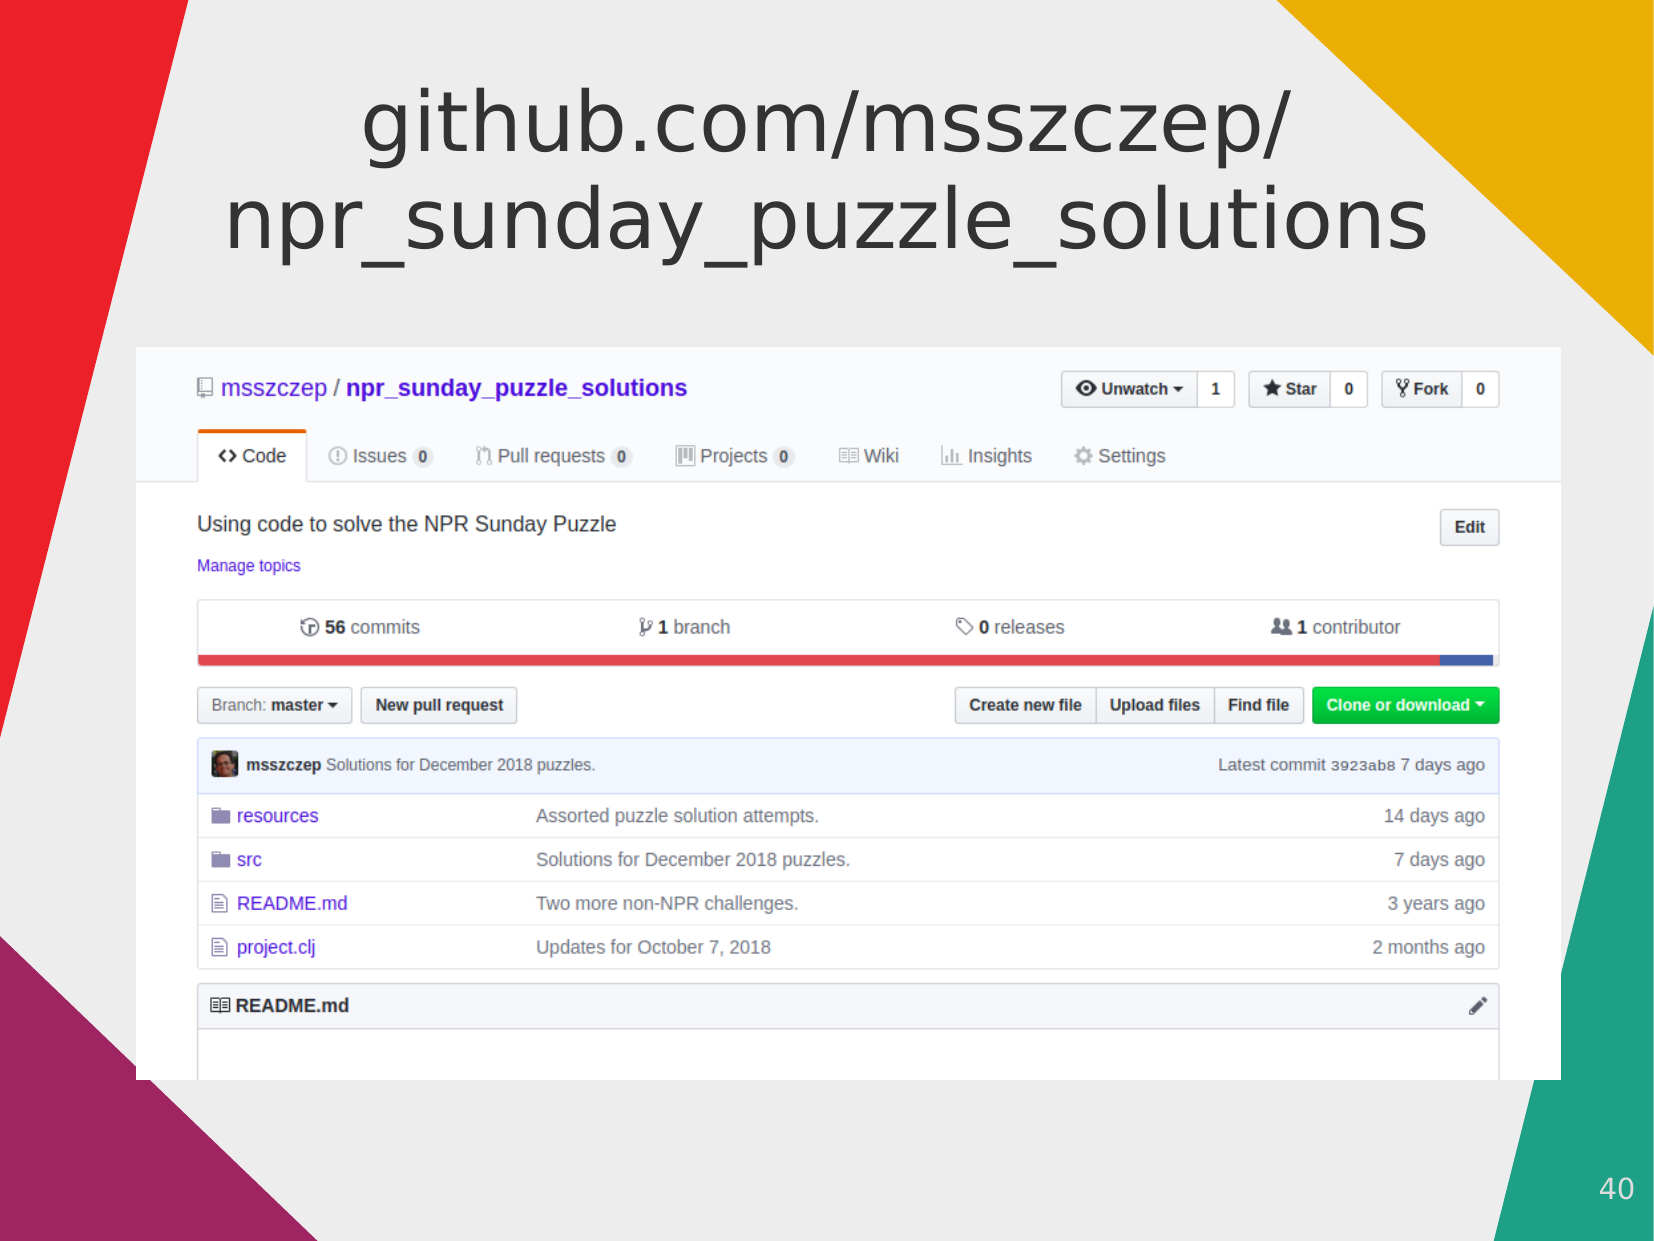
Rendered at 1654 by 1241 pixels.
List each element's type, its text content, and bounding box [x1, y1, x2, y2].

picture [136, 347, 1561, 1081]
title github.com/msszczep/npr_sunday_puzzle_solutions [114, 73, 1539, 271]
